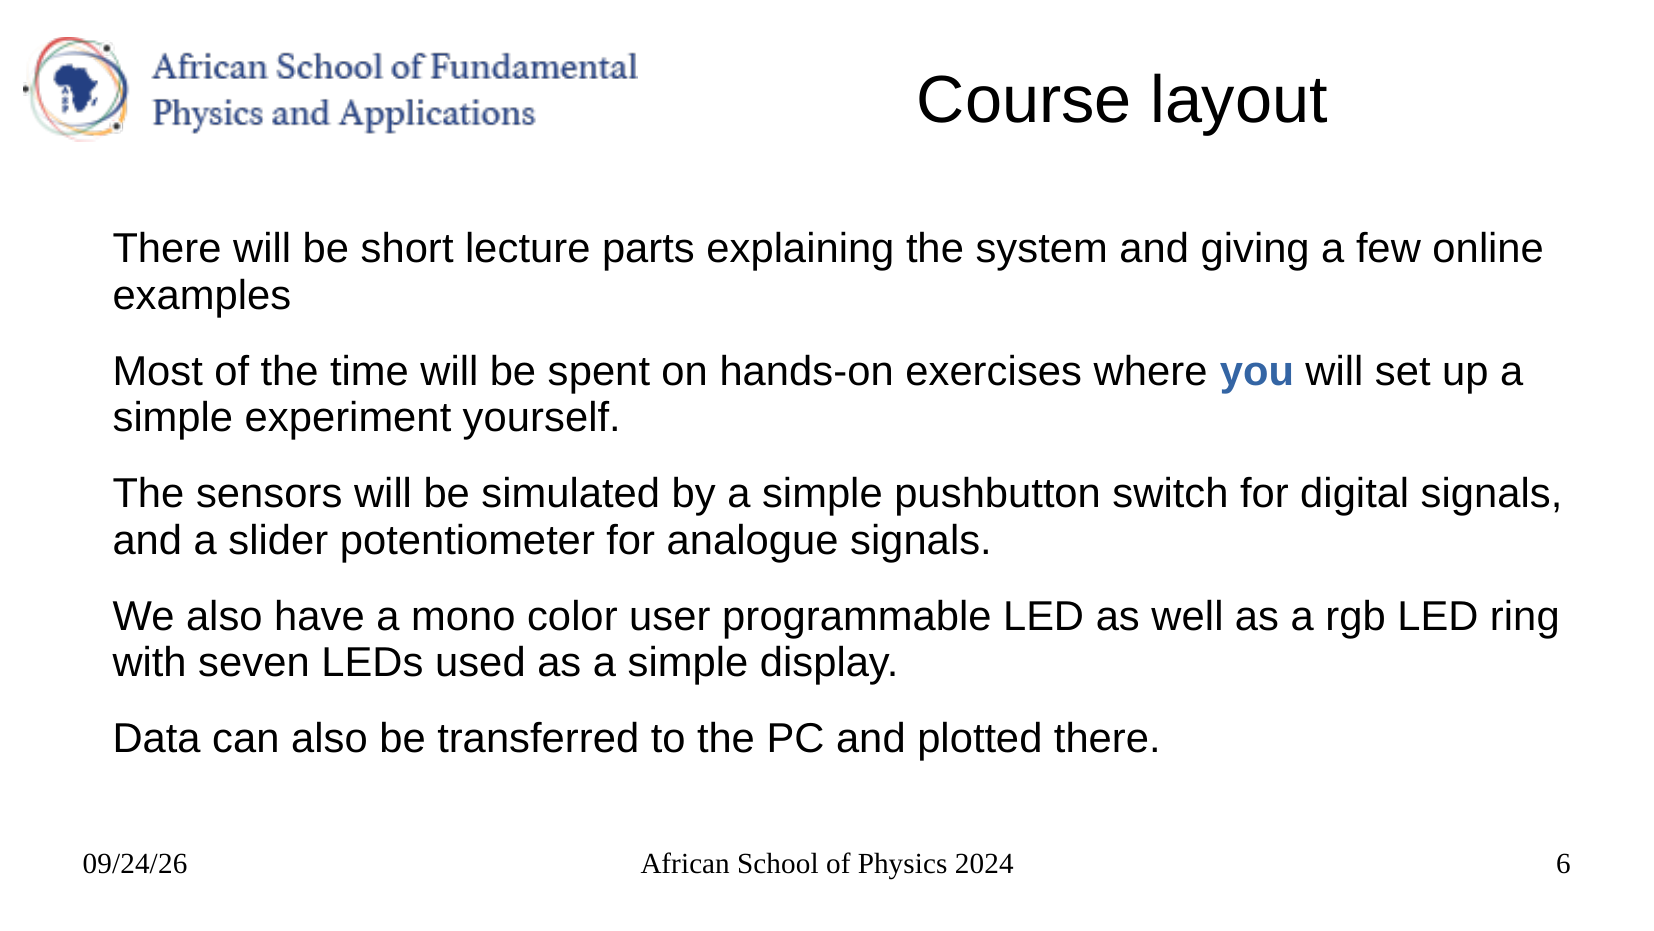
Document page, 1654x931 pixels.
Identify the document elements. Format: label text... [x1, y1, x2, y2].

list There will be short lecture parts explaining the system and giving a few online examples Most of the time will be spent on hands-on exercises where you will set up a simple experiment yourself. The sensors will be simulated by a simple pushbutton switch for digital signals, and a slider potentiometer for analogue signals. We also have a mono color user programmable LED as well as a rgb LED ring with seven LEDs used as a simple display. Data can also be transferred to the PC and plotted there. [112, 225, 1601, 765]
title Course layout [635, 21, 1610, 177]
picture [23, 37, 635, 142]
